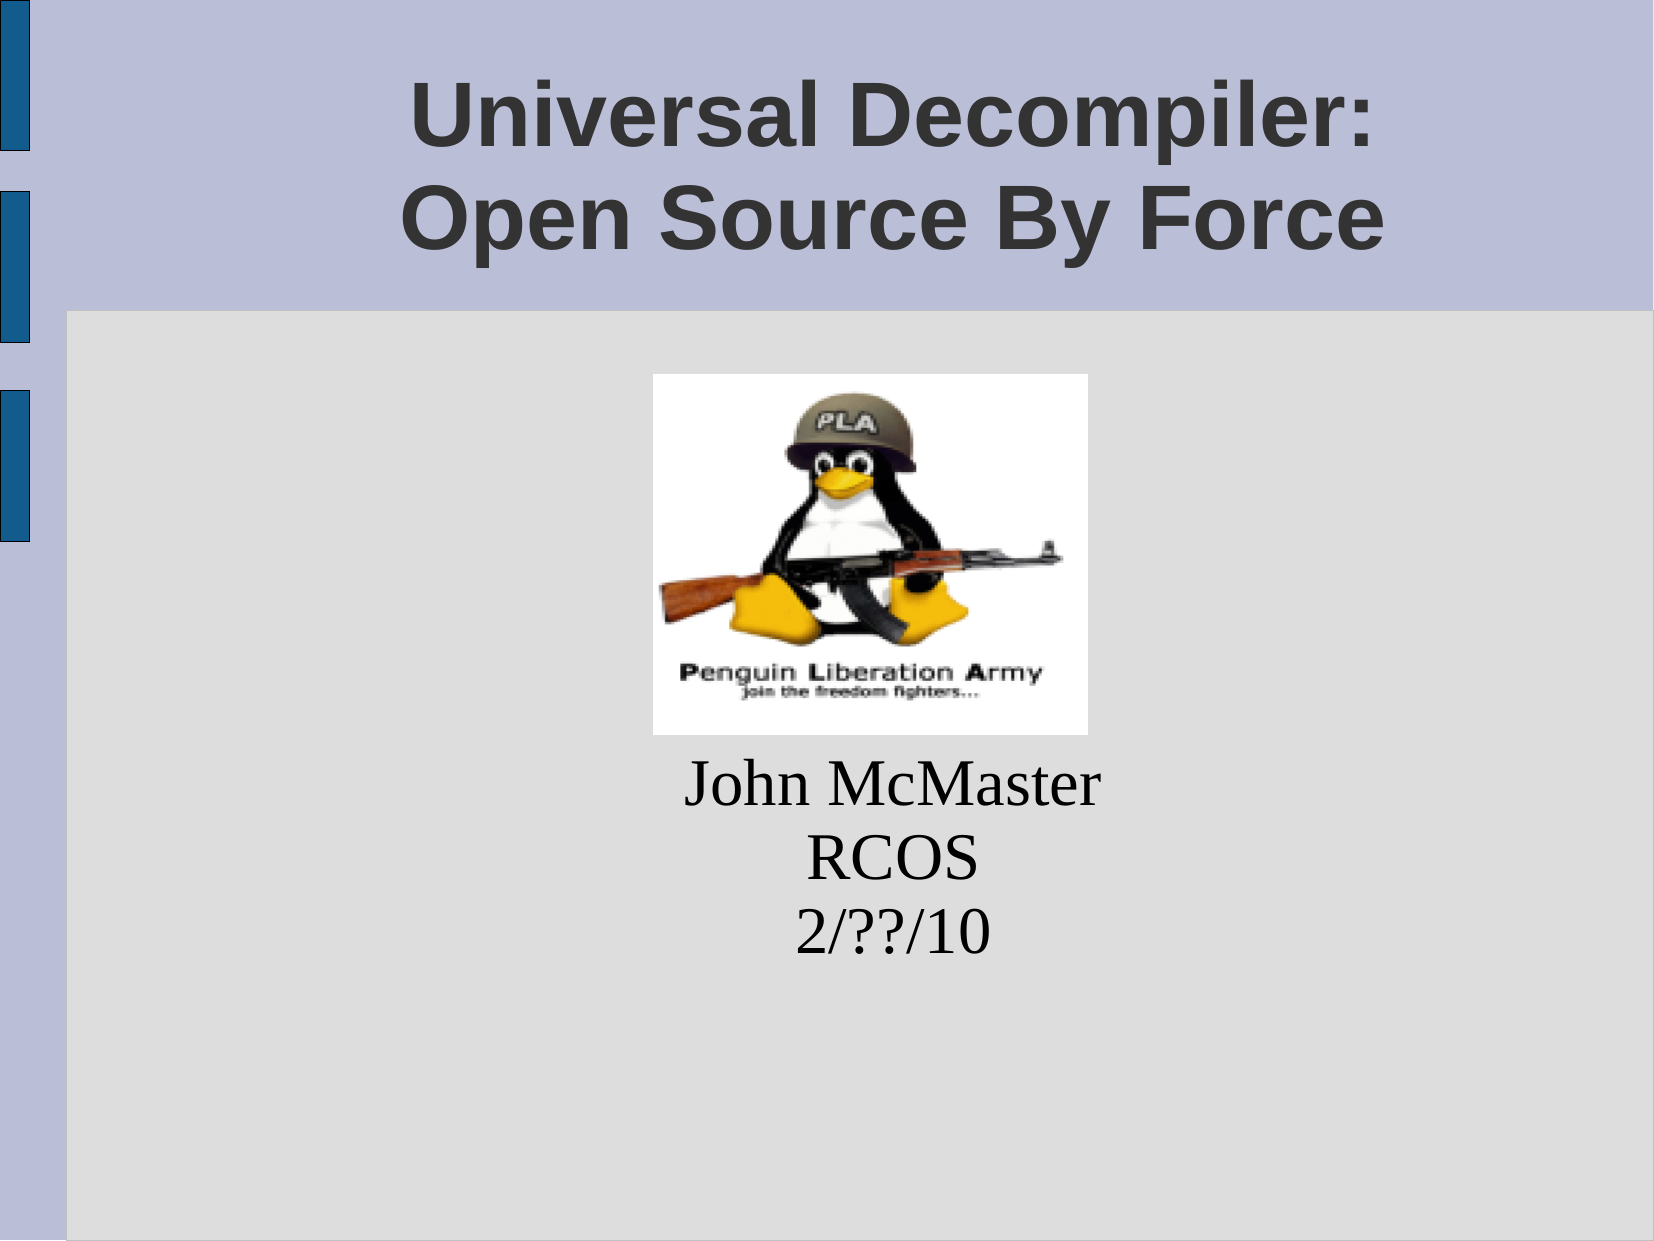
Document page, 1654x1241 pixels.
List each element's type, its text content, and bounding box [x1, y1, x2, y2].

picture [653, 374, 1088, 735]
title Universal Decompiler: Open Source By Force [187, 63, 1600, 269]
subtitle John McMaster RCOS 2/??/10 [187, 473, 1600, 1241]
